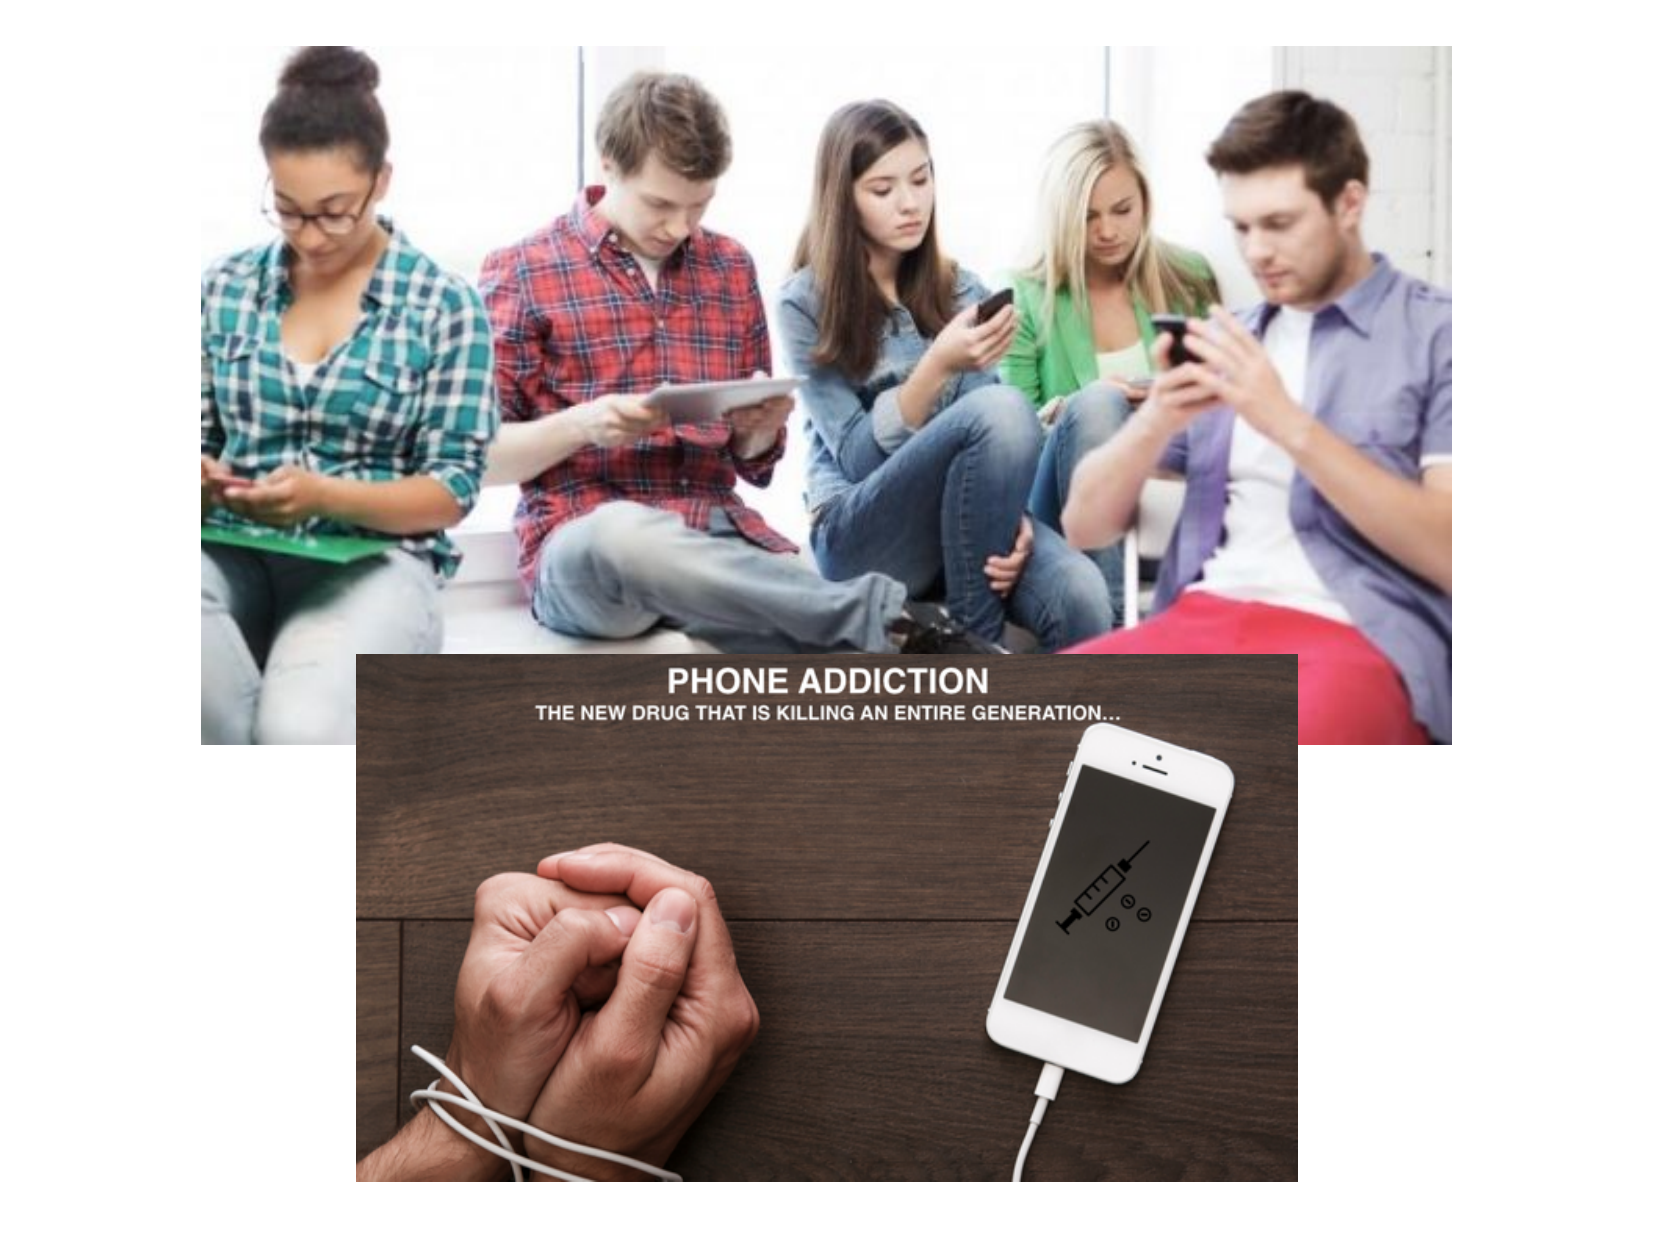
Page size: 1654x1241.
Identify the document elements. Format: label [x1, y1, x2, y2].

picture [201, 46, 1452, 1182]
